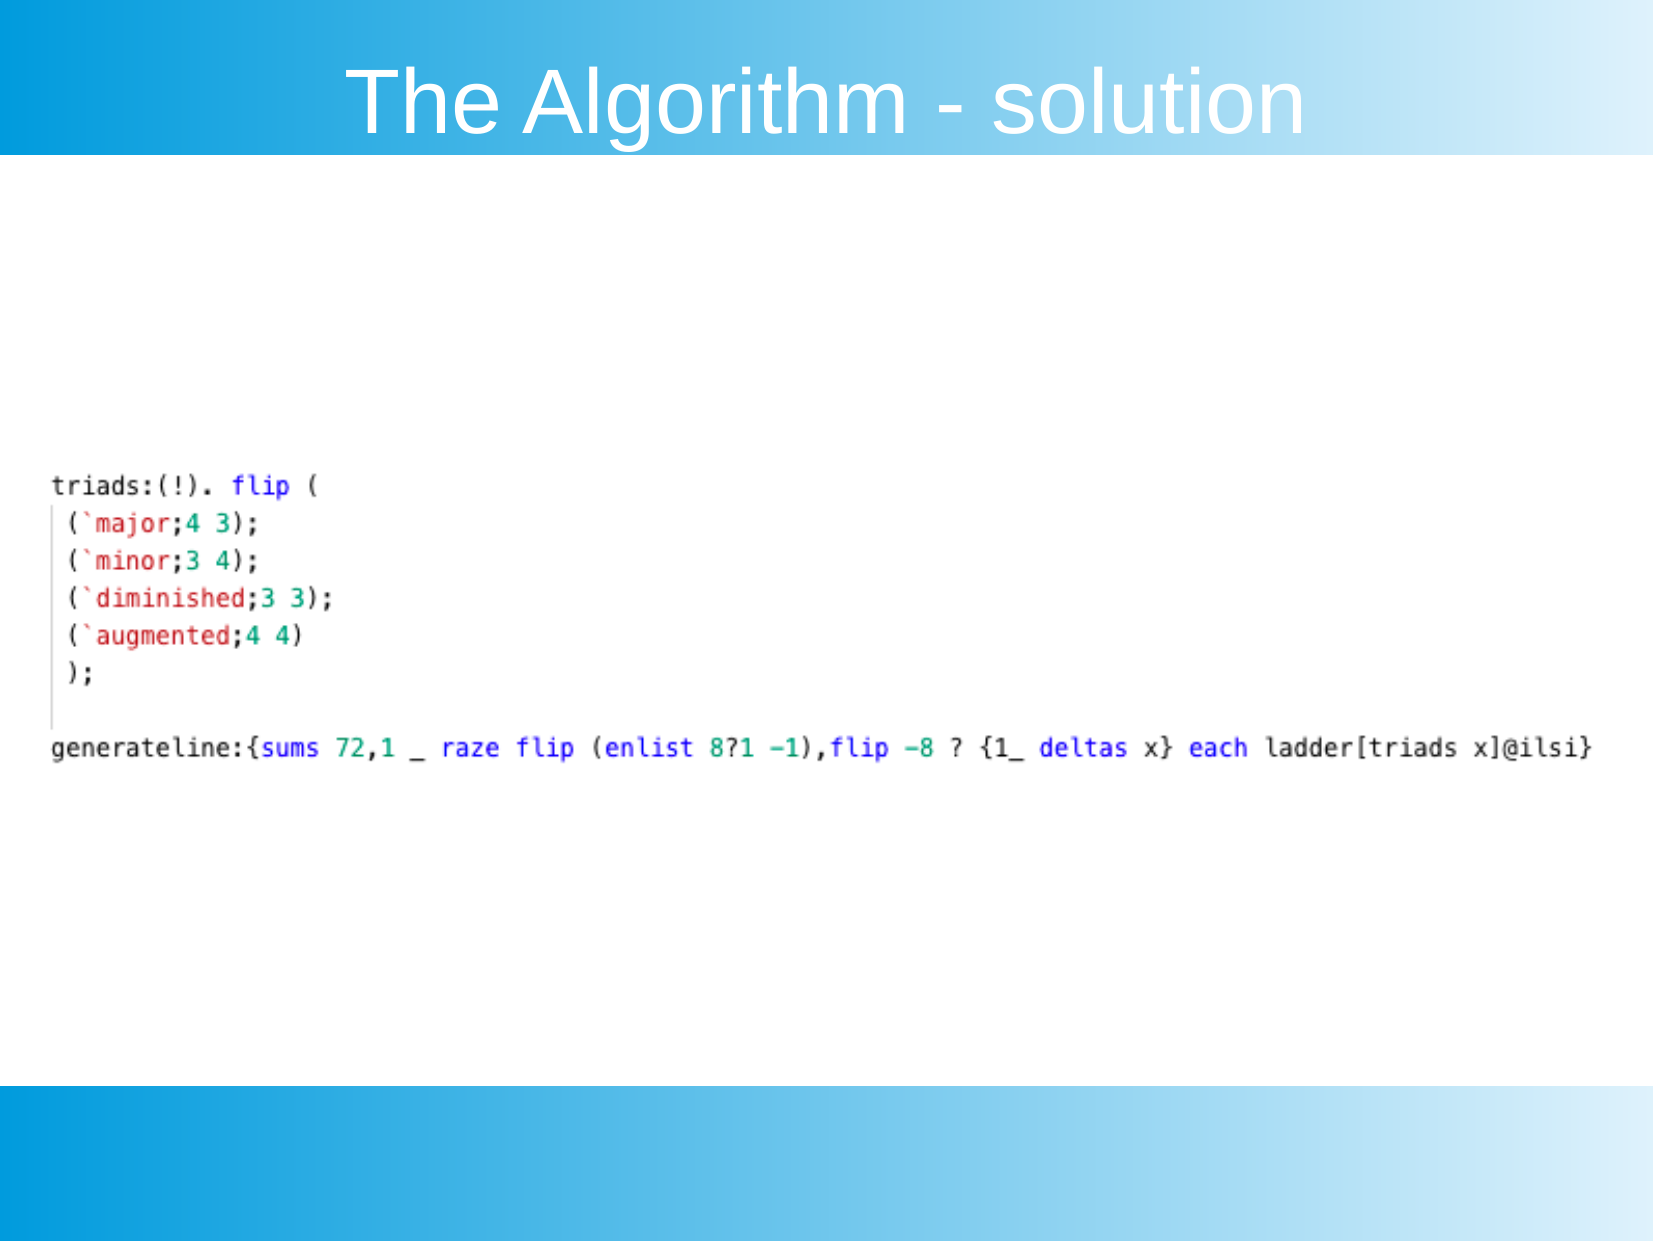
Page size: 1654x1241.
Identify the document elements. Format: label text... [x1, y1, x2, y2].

title The Algorithm - solution [82, 49, 1571, 155]
picture [45, 464, 1608, 781]
